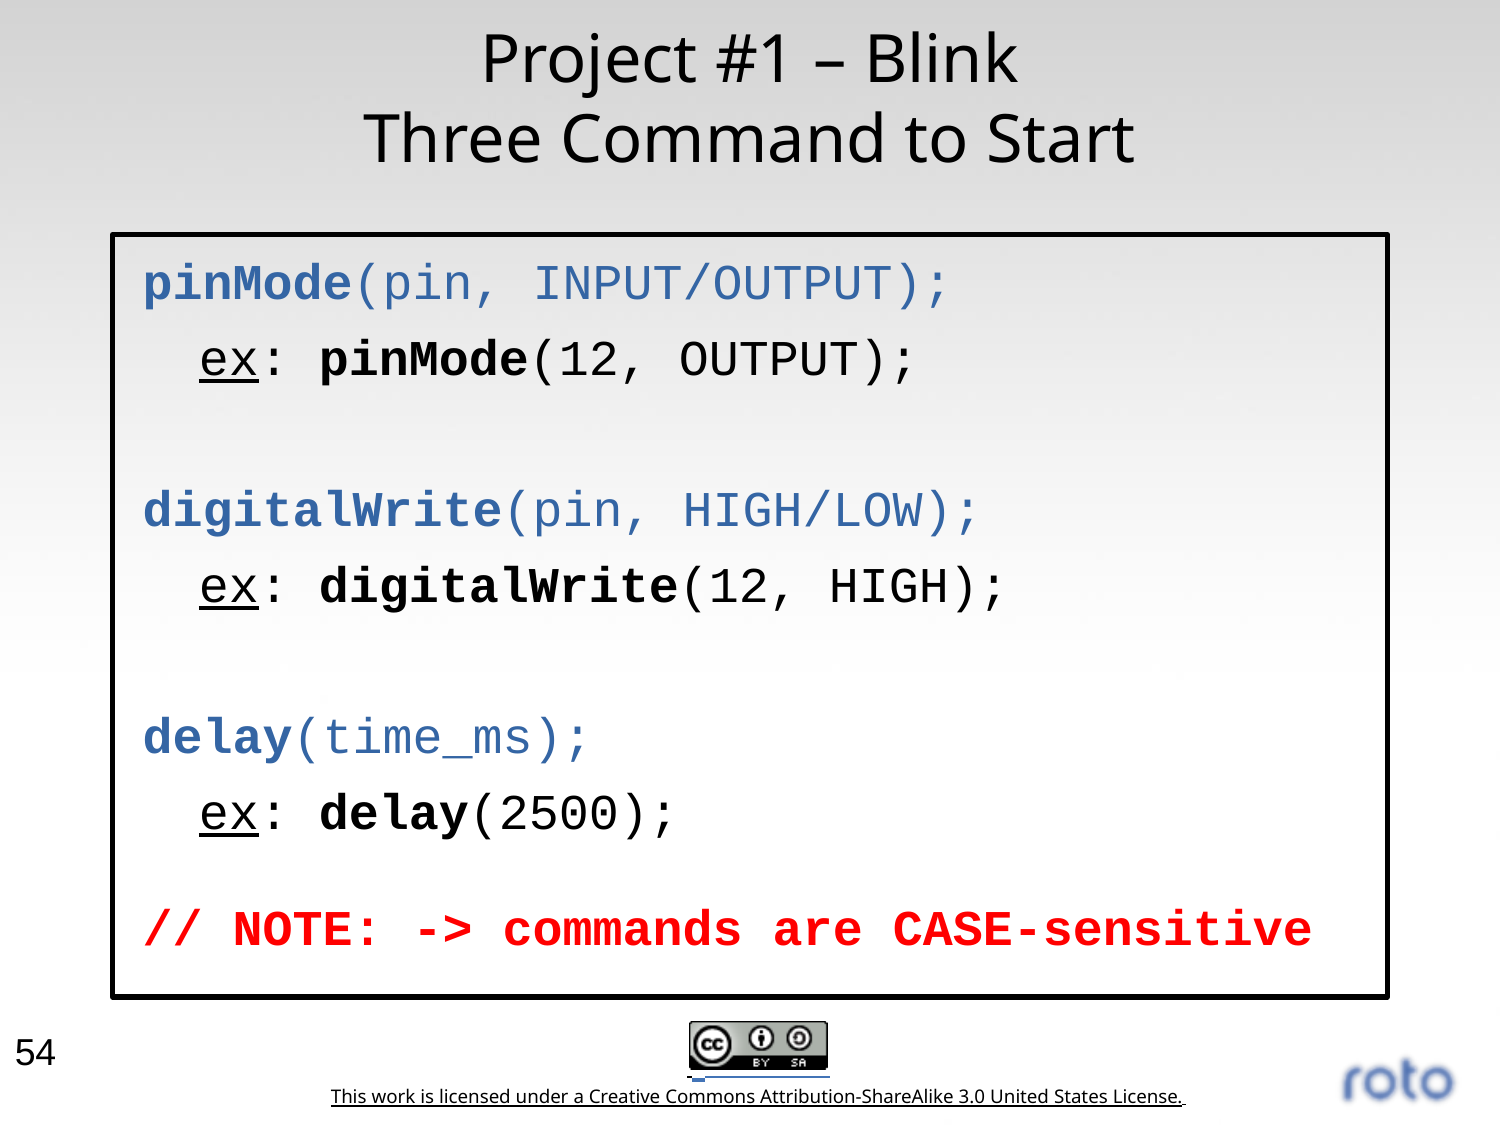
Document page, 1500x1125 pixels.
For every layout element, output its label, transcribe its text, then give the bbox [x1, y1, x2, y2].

title Project #1 – Blink Three Command to Start [112, 2, 1388, 190]
list pinMode(pin, INPUT/OUTPUT); ex: pinMode(12, OUTPUT); digitalWrite(pin, HIGH/LOW); ex: digitalWrite(12, HIGH); delay(time_ms); ex: delay(2500); // NOTE: -> commands are CASE-sensitive [112, 234, 1388, 998]
picture [0, 0, 1500, 1125]
